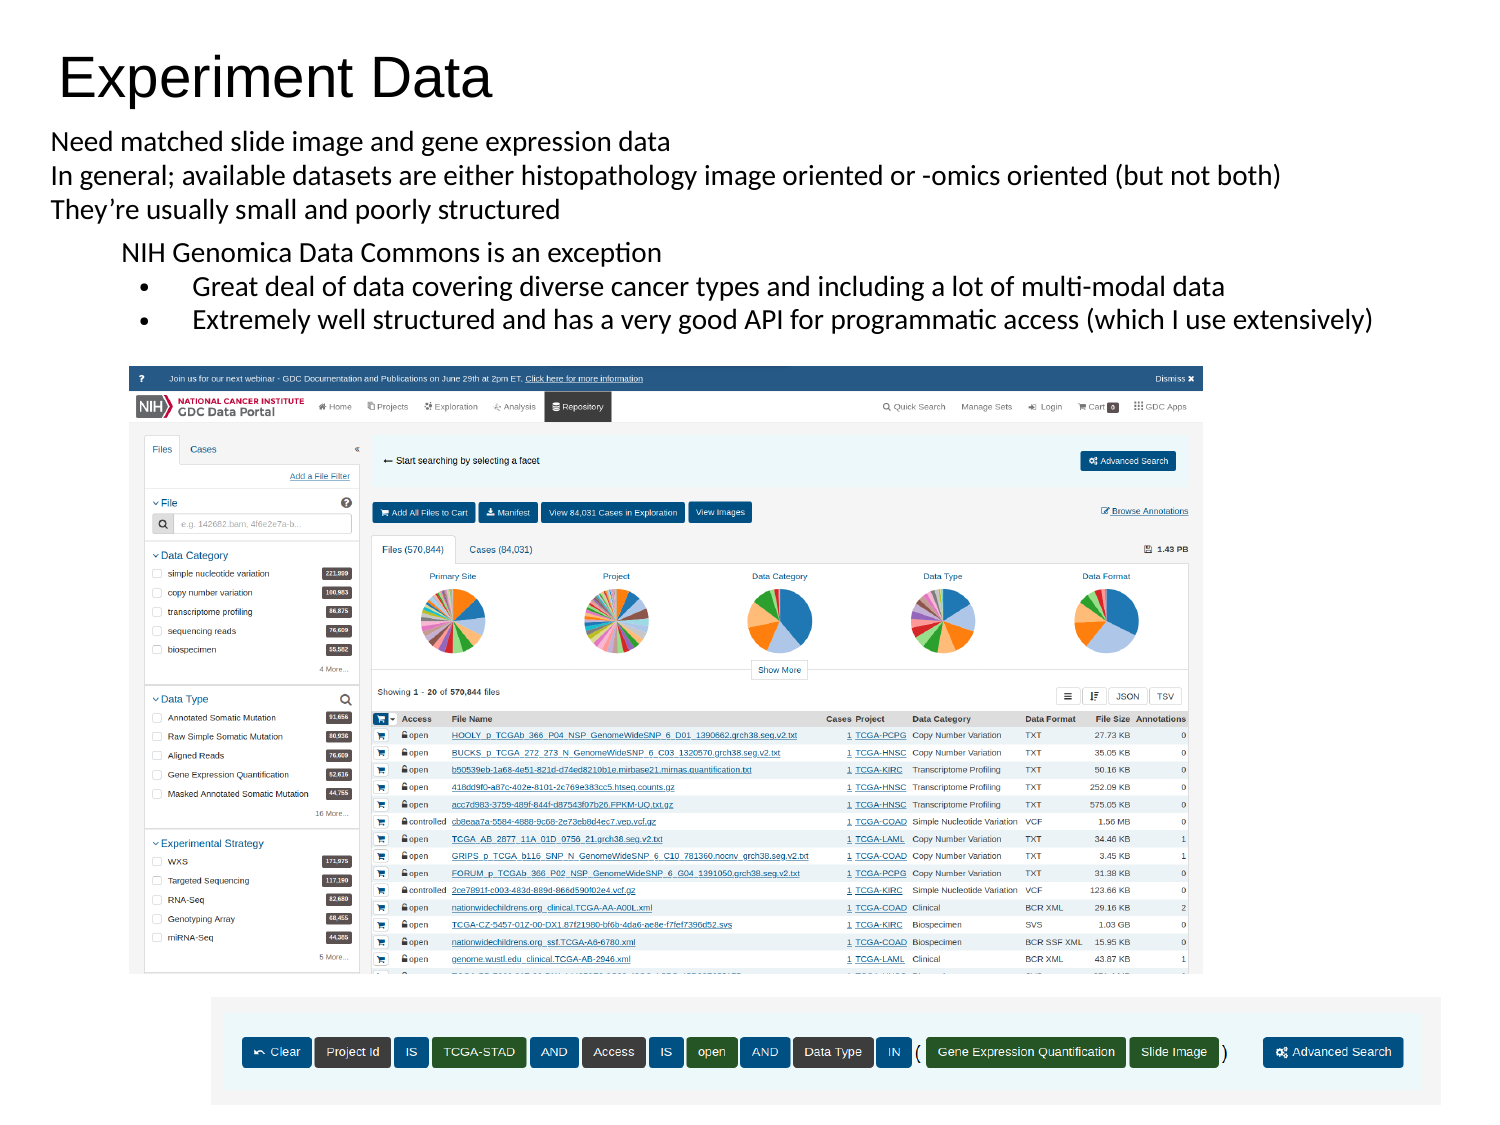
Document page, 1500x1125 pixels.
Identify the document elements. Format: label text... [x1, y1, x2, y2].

list NIH Genomica Data Commons is an exception Great deal of data covering diverse cancer types and including a lot of multi-modal data Extremely well structured and has a very good API for programmatic access (which I use extensively) [121, 236, 1477, 343]
title Experiment Data [59, 23, 1231, 130]
picture [129, 366, 1203, 974]
list Need matched slide image and gene expression data In general; available datasets are either histopathology image oriented or -omics oriented (but not both) They’re usually small and poorly structured [50, 125, 1406, 154]
picture [211, 997, 1441, 1105]
